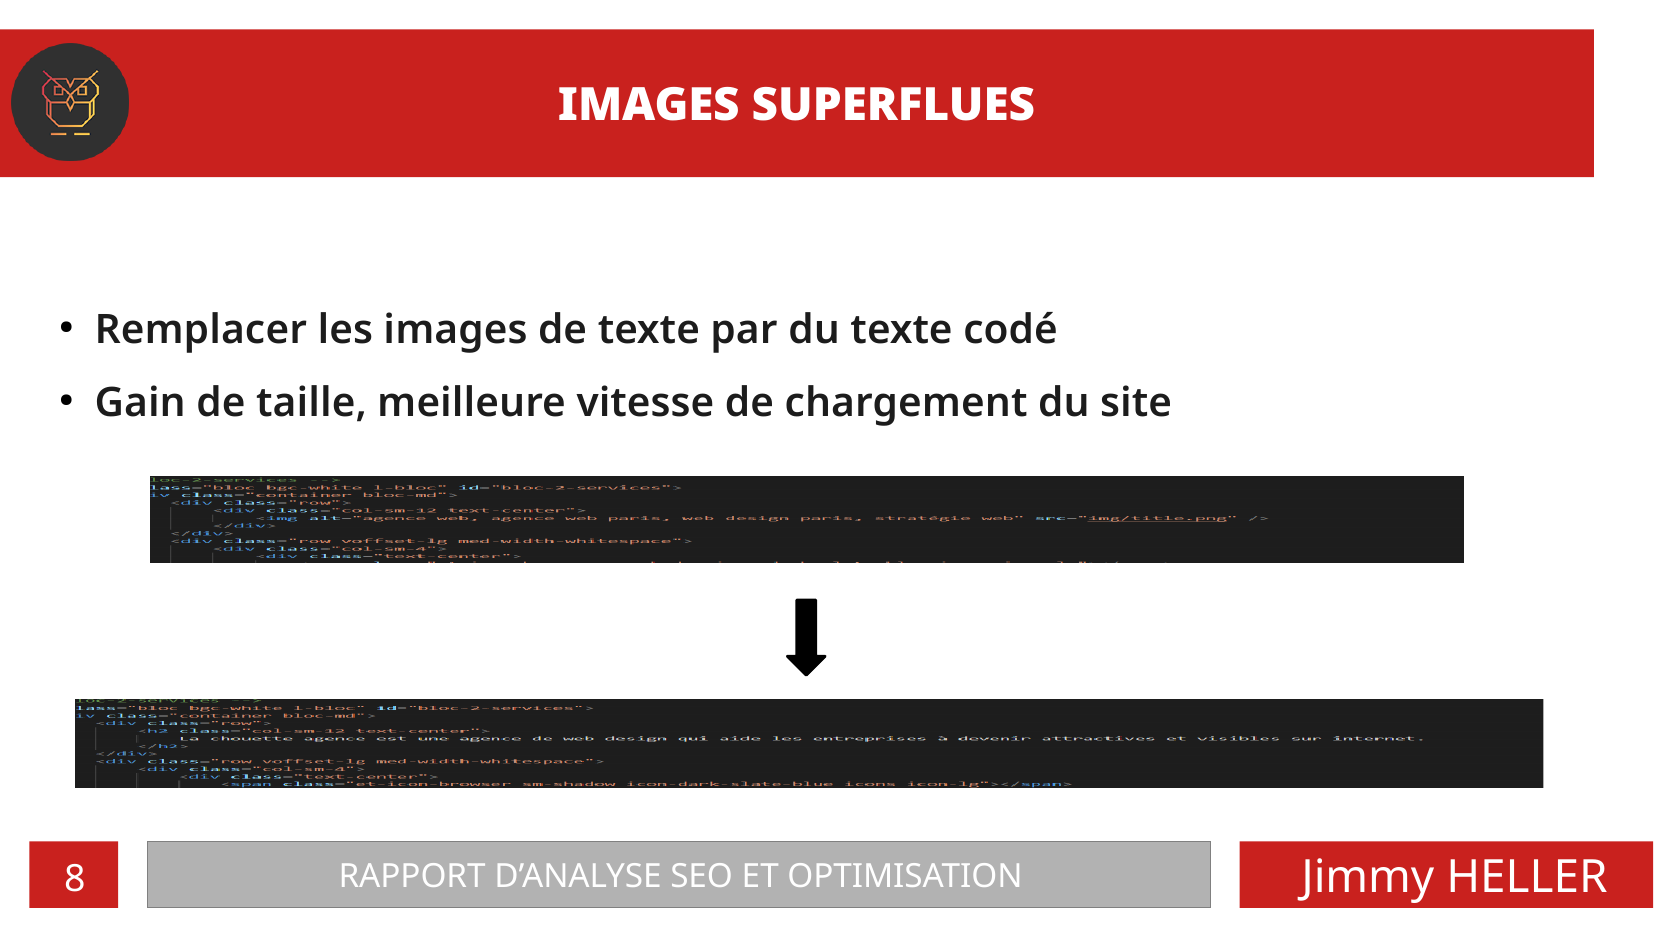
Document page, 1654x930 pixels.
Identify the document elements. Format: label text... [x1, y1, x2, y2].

text_box Jimmy HELLER [1286, 843, 1624, 906]
picture [11, 43, 129, 161]
text_box RAPPORT D’ANALYSE SEO ET OPTIMISATION [155, 838, 1206, 912]
list Remplacer les images de texte par du texte codé Gain de taille, meilleure vitesse de chargement du site [59, 300, 1576, 792]
text_box 8 [49, 843, 98, 906]
title IMAGES SUPERFLUES [43, 43, 1550, 162]
text_box [787, 600, 826, 676]
picture [150, 476, 1464, 563]
picture [75, 699, 1544, 788]
